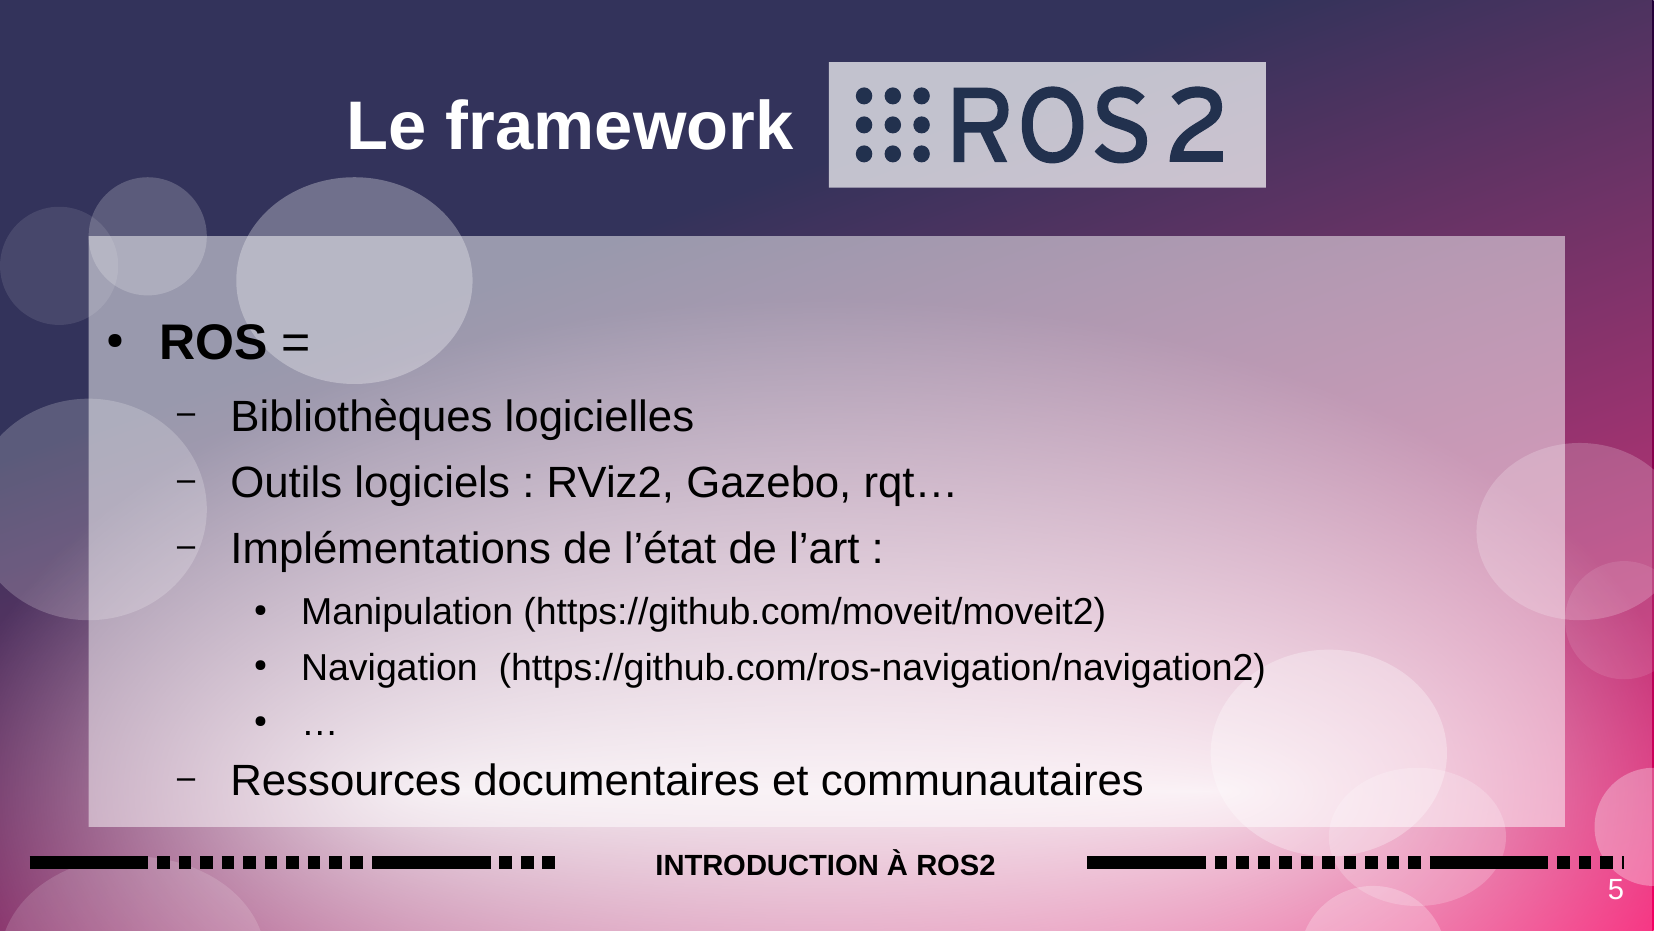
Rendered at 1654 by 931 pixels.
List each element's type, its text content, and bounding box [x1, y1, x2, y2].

title Le framework [88, 44, 1565, 207]
picture [828, 62, 1266, 188]
list ROS = Bibliothèques logicielles Outils logiciels : RViz2, Gazebo, rqt… Implémentations de l’état de l’art : Manipulation (https://github.com/moveit/moveit2) Navigation (https://github.com/ros-navigation/navigation2) … Ressources documentaires et communautaires [88, 236, 1565, 827]
